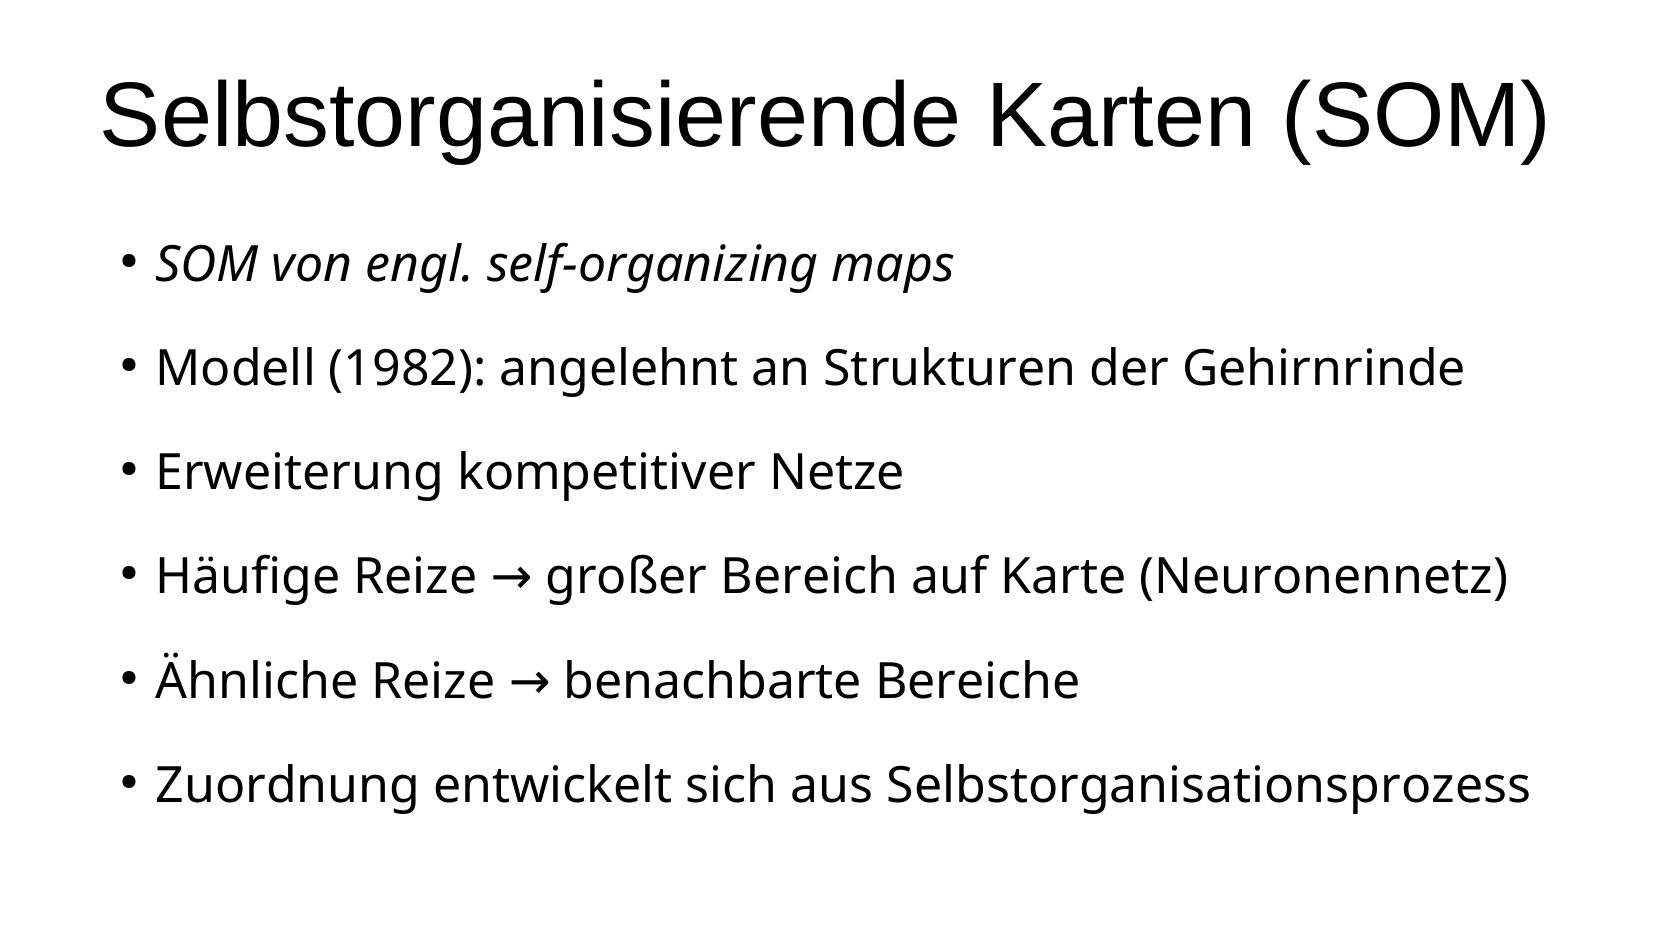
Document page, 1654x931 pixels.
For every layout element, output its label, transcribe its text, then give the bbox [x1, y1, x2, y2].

title Selbstorganisierende Karten (SOM) [82, 37, 1571, 193]
list SOM von engl. self‐organizing maps Modell (1982): angelehnt an Strukturen der Gehirnrinde Erweiterung kompetitiver Netze Häufige Reize → großer Bereich auf Karte (Neuronennetz) Ähnliche Reize → benachbarte Bereiche Zuordnung entwickelt sich aus Selbstorganisationsprozess [82, 217, 1571, 882]
